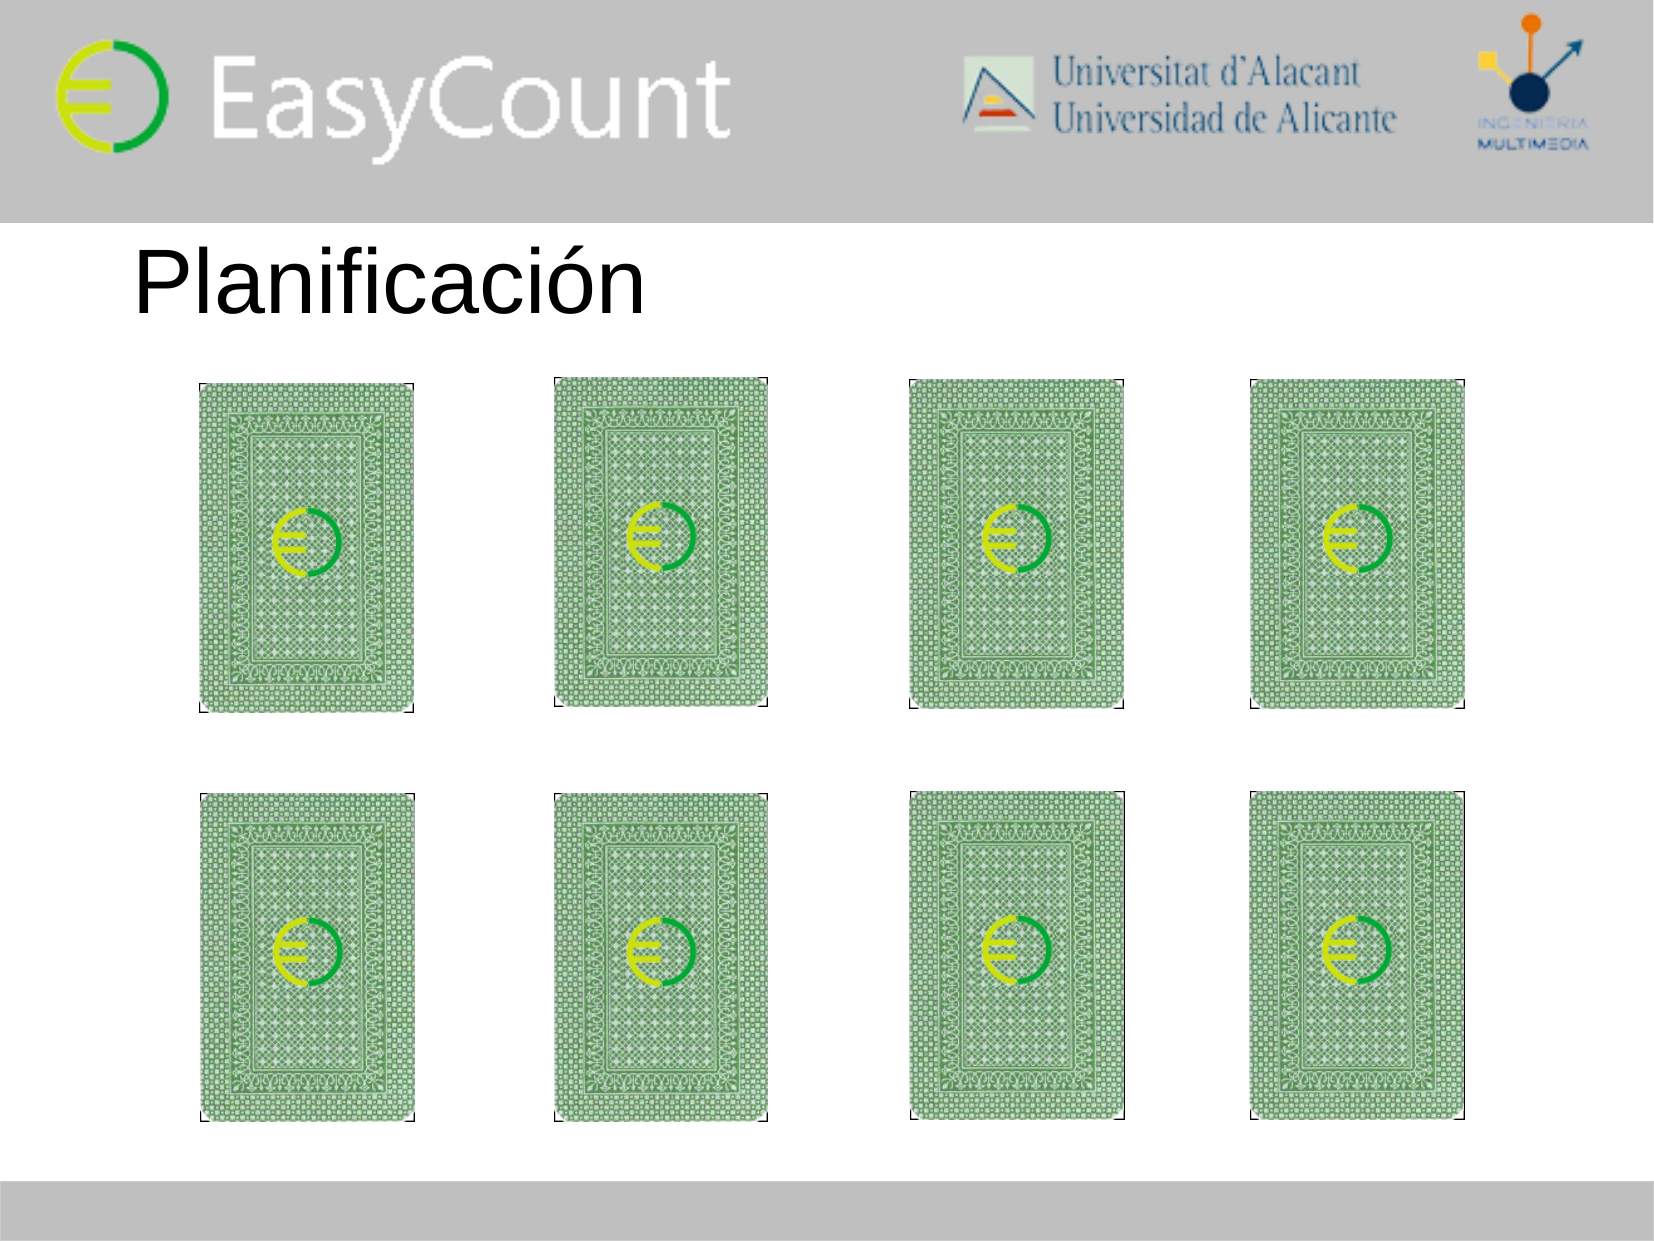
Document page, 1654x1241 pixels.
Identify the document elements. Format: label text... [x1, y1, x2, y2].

picture [909, 791, 1125, 1121]
picture [1250, 379, 1465, 709]
picture [0, 0, 1654, 223]
picture [199, 383, 414, 713]
picture [200, 793, 415, 1123]
text_box Planificación [118, 222, 1241, 546]
text_box [0, 1181, 1654, 1241]
picture [554, 793, 768, 1123]
picture [1249, 791, 1465, 1121]
picture [554, 377, 768, 707]
picture [909, 379, 1124, 709]
